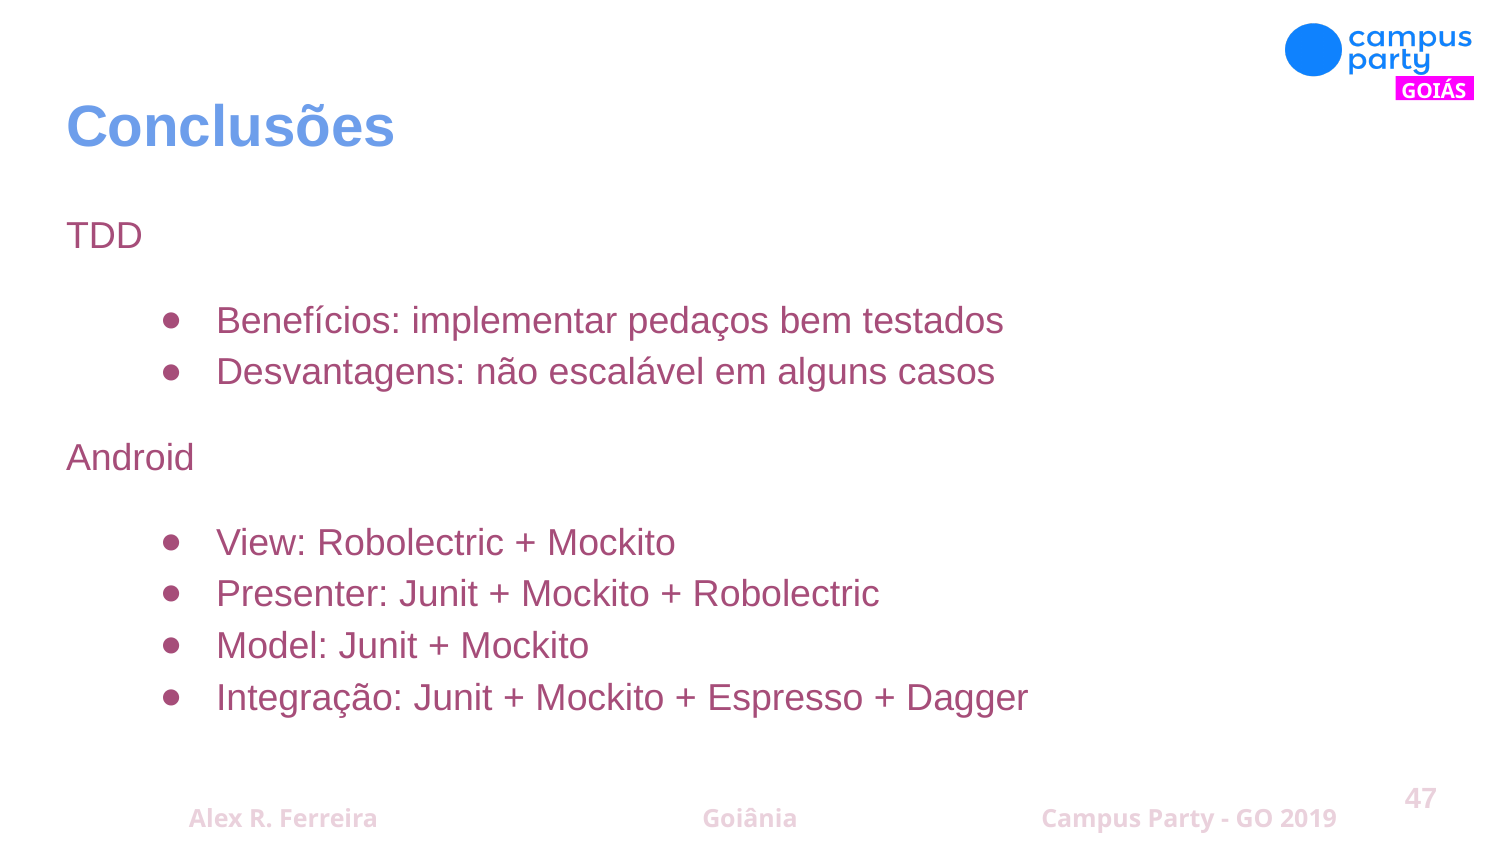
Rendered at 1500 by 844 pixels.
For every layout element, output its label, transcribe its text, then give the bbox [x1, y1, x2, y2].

title Conclusões [51, 72, 1449, 167]
slide_number <número> [1389, 764, 1480, 830]
picture [1280, 18, 1477, 80]
list TDD Benefícios: implementar pedaços bem testados Desvantagens: não escalável em alguns casos Android View: Robolectric + Mockito Presenter: Junit + Mockito + Robolectric Model: Junit + Mockito Integração: Junit + Mockito + Espresso + Dagger [51, 189, 1449, 750]
